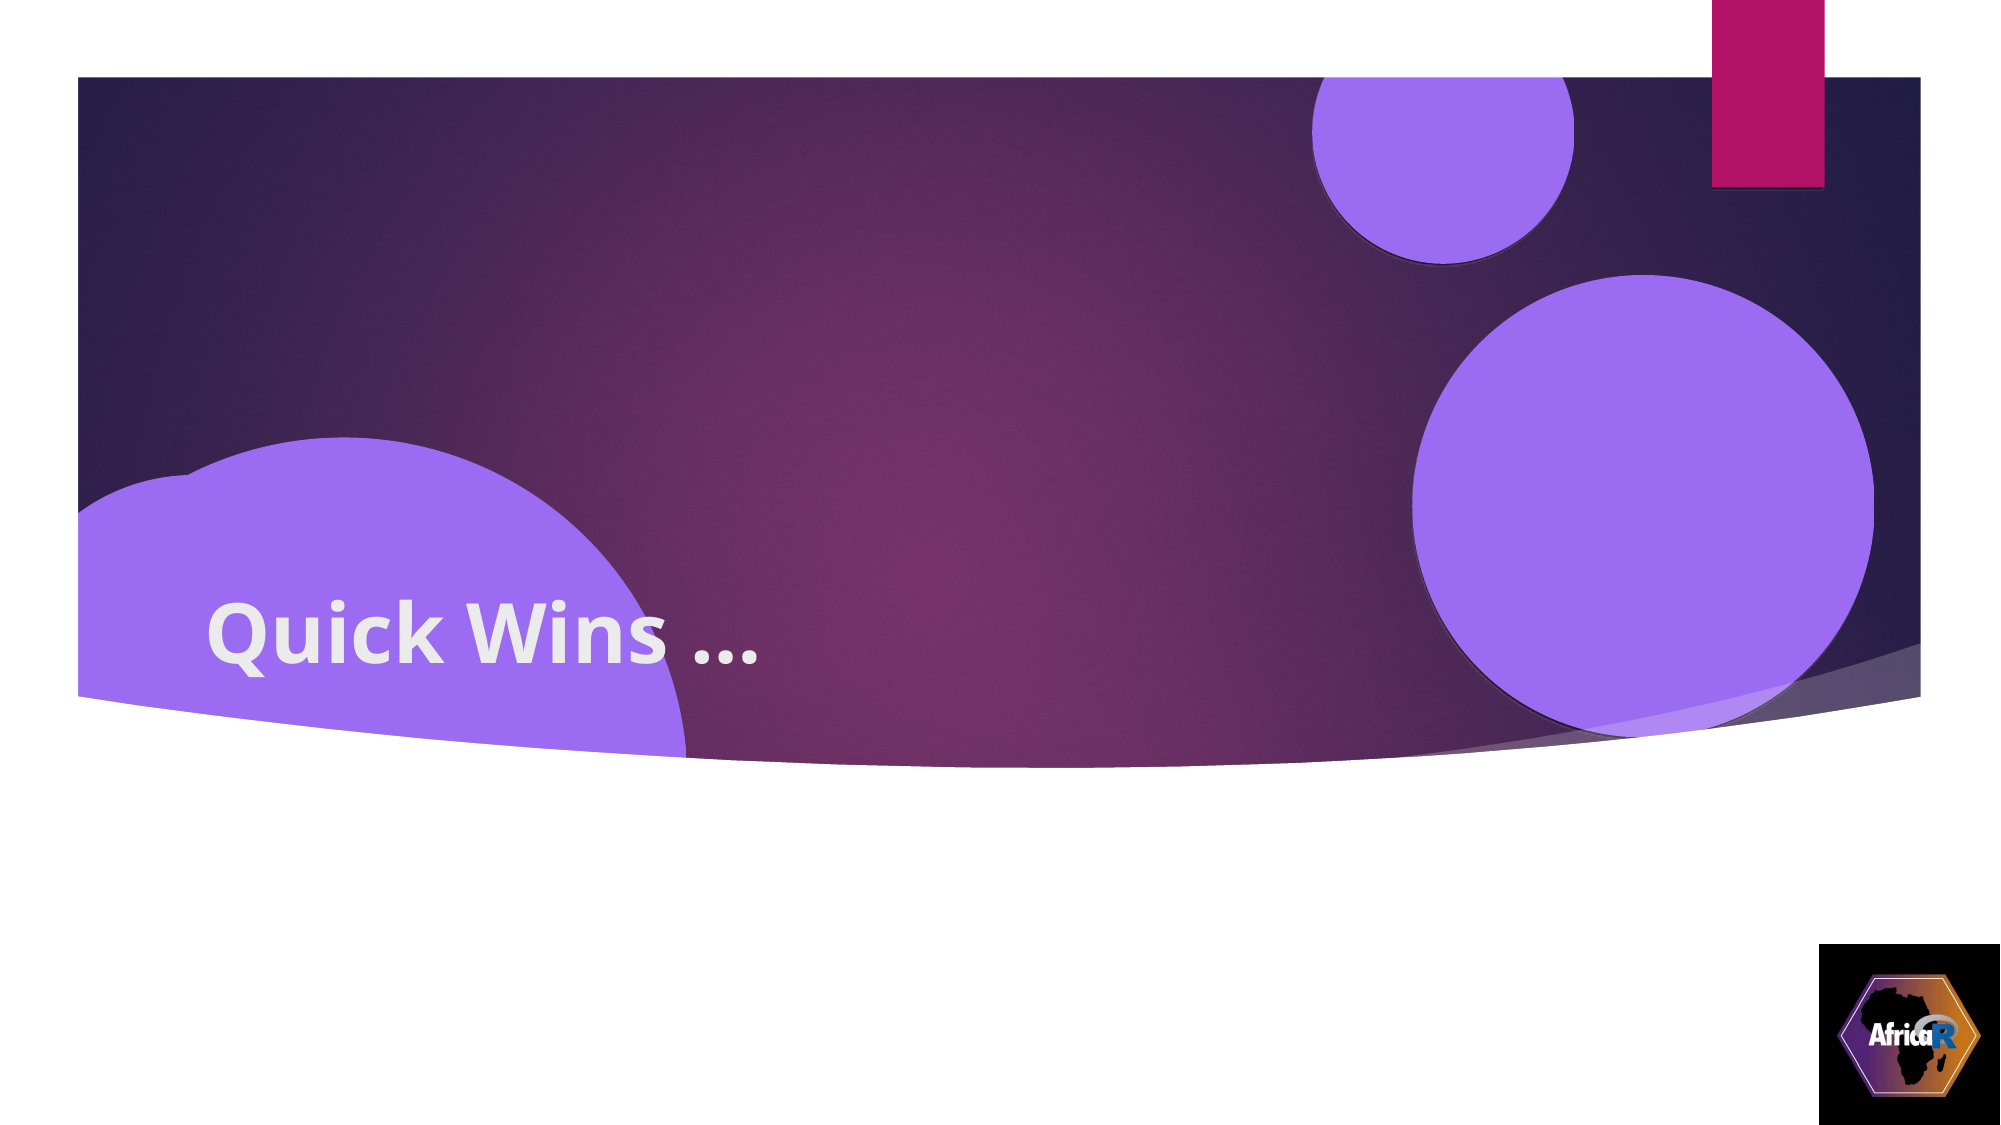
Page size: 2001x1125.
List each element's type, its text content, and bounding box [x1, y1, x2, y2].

picture [675, 688, 1580, 767]
text_box Quick Wins … [189, 388, 1825, 688]
picture [79, 78, 1920, 673]
picture [1819, 944, 2000, 1125]
picture [1383, 250, 1401, 258]
